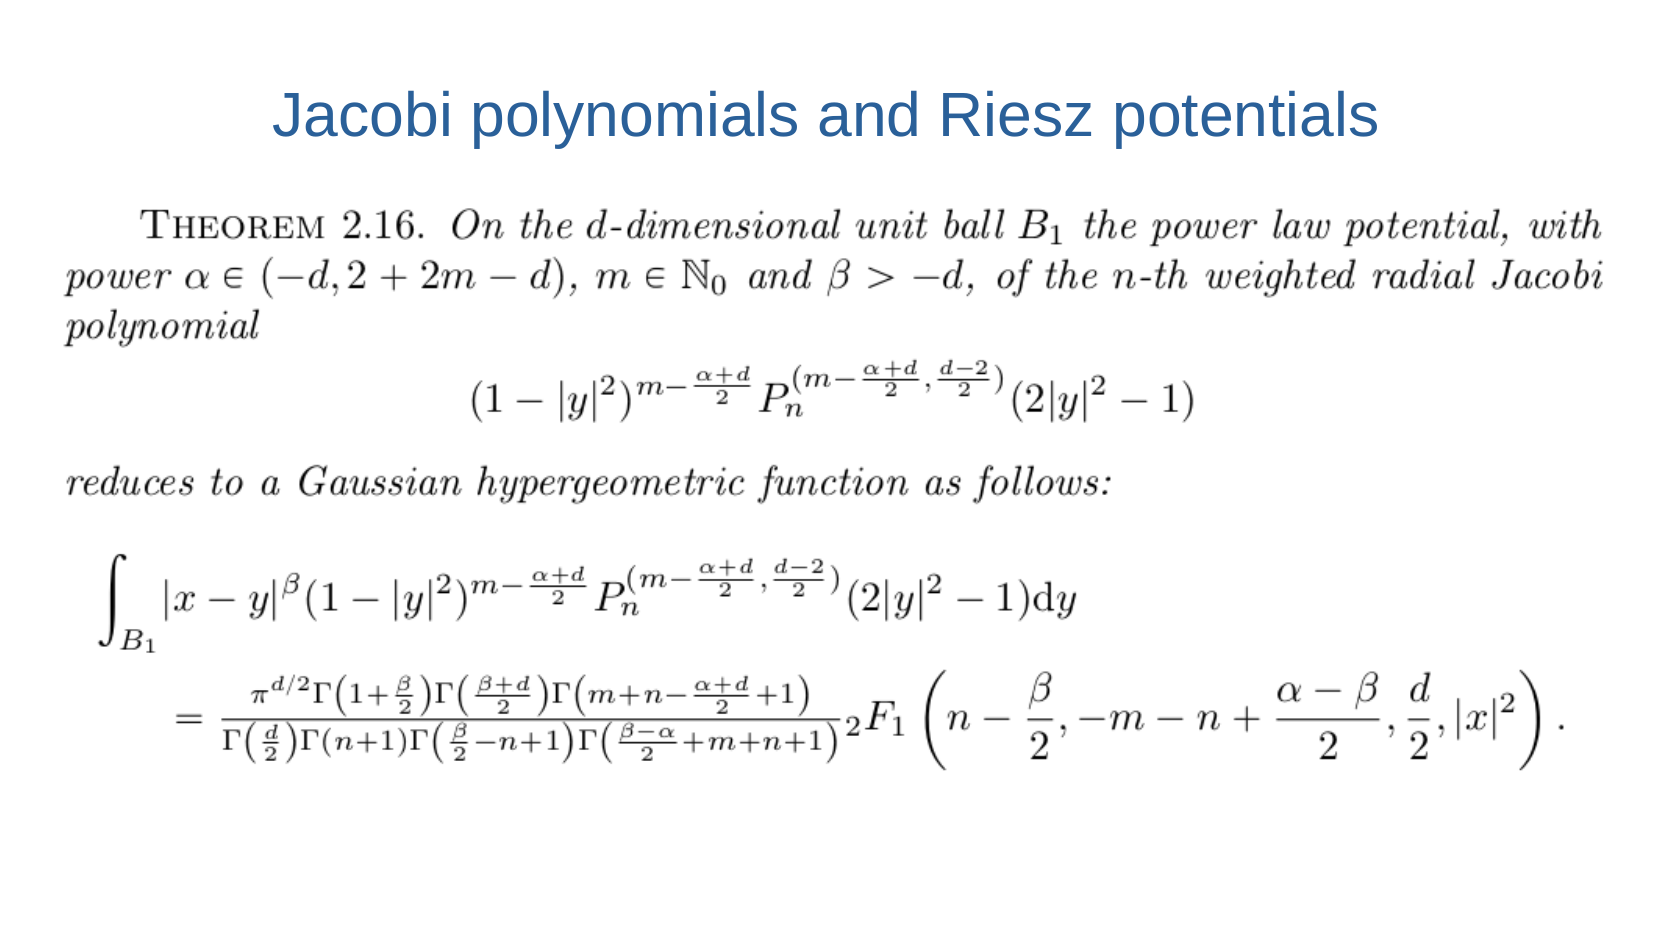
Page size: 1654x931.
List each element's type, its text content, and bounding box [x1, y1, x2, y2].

title Jacobi polynomials and Riesz potentials [82, 37, 1571, 193]
picture [42, 193, 1634, 822]
